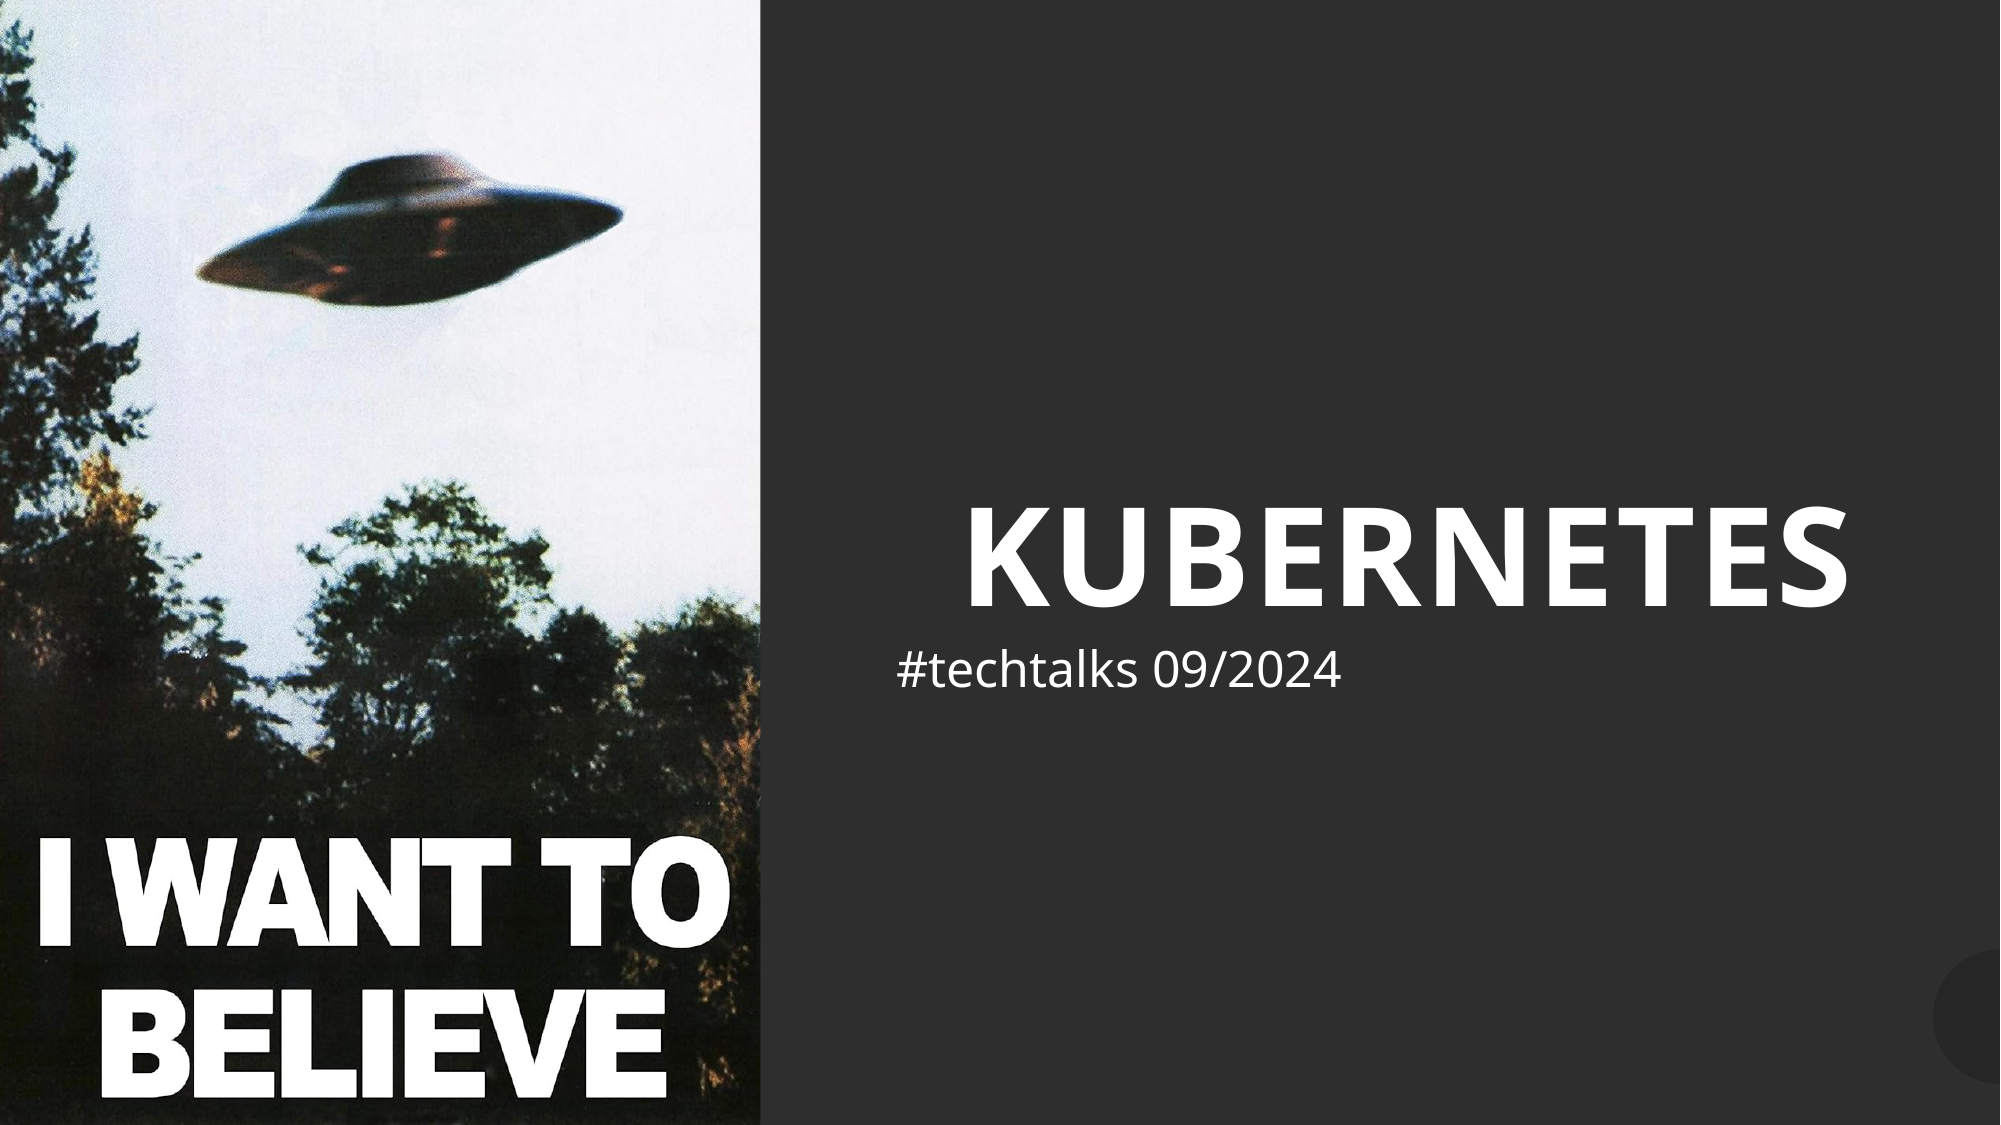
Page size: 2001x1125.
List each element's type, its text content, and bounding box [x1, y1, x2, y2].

title KUBERNETES [881, 295, 1979, 643]
picture [0, 0, 761, 1125]
text_box [761, 0, 2000, 1125]
subtitle #techtalks 09/2024 [895, 637, 1914, 767]
